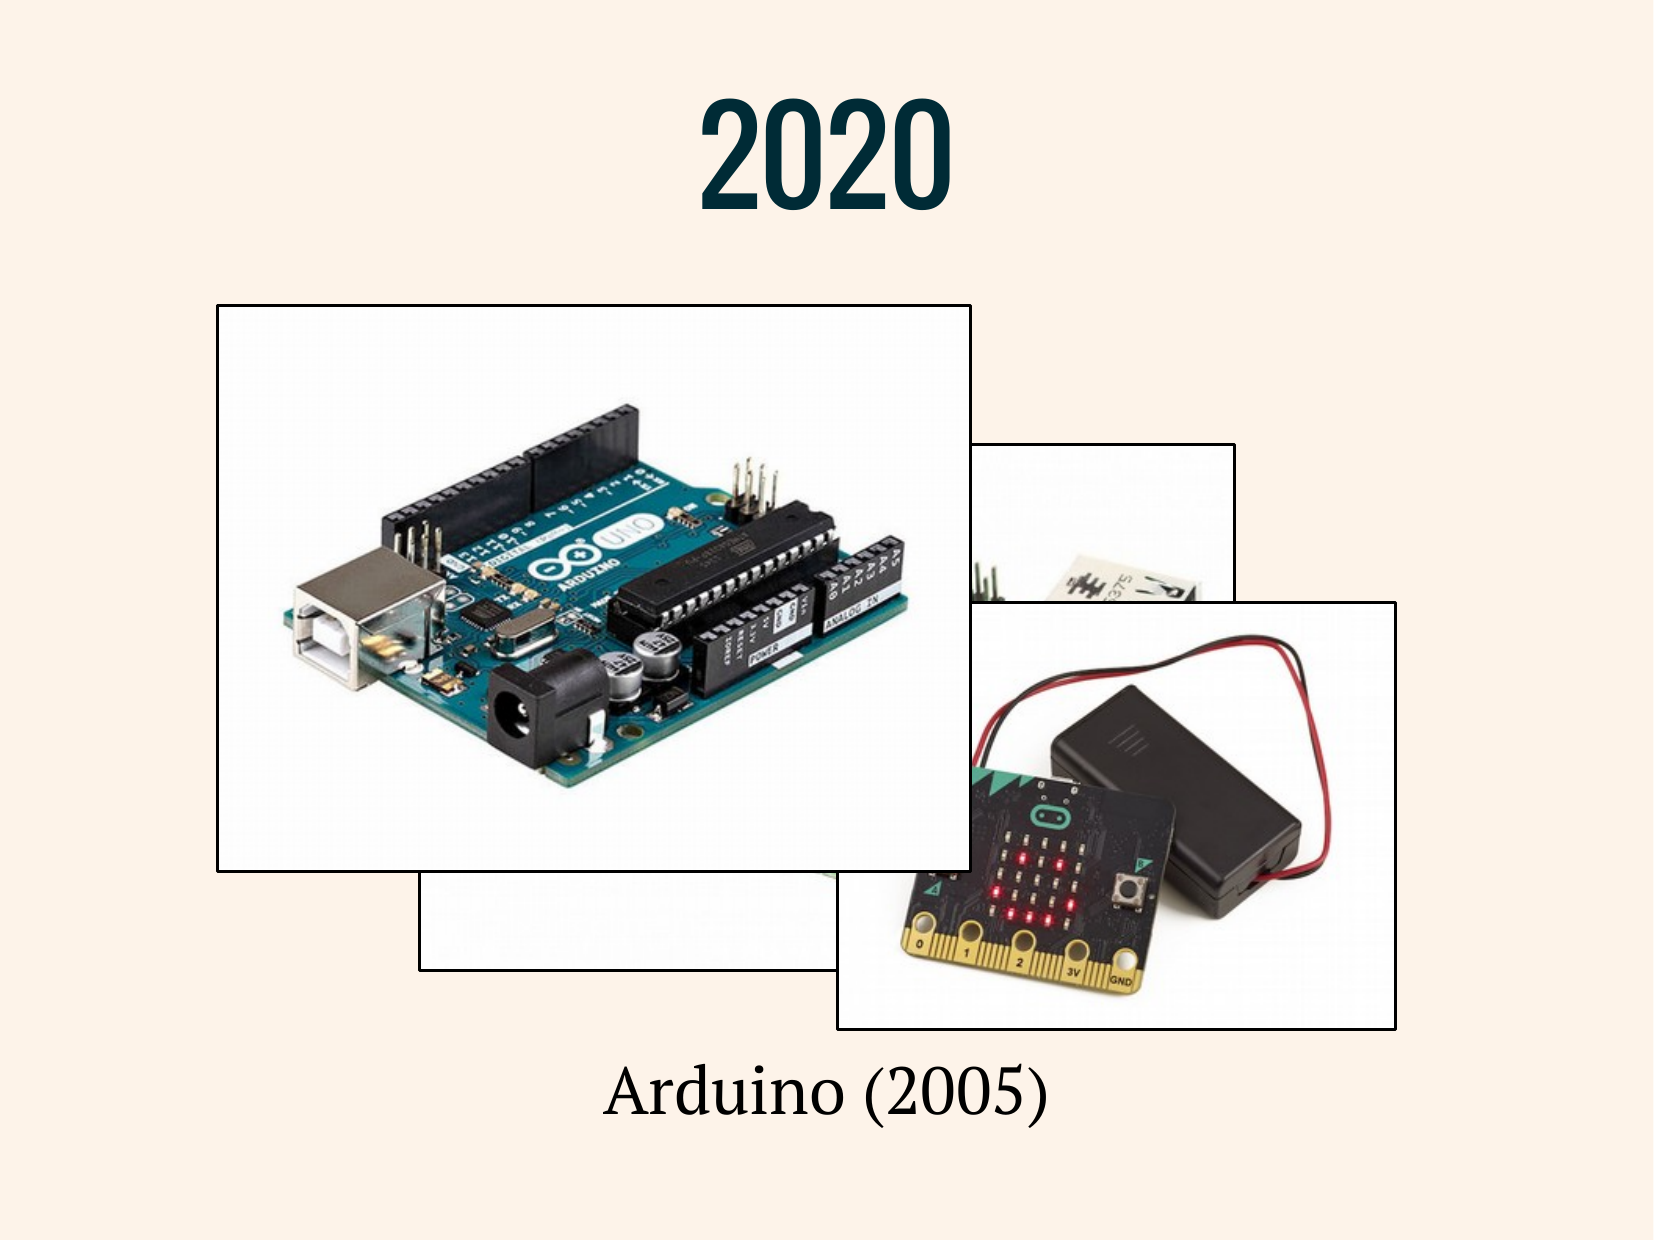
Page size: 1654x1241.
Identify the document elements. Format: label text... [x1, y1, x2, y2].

picture [838, 604, 1394, 1027]
title 2020 [82, 49, 1571, 257]
picture [218, 307, 969, 870]
text_box Arduino (2005) [82, 1027, 1572, 1152]
picture [420, 873, 836, 969]
picture [972, 446, 1234, 601]
